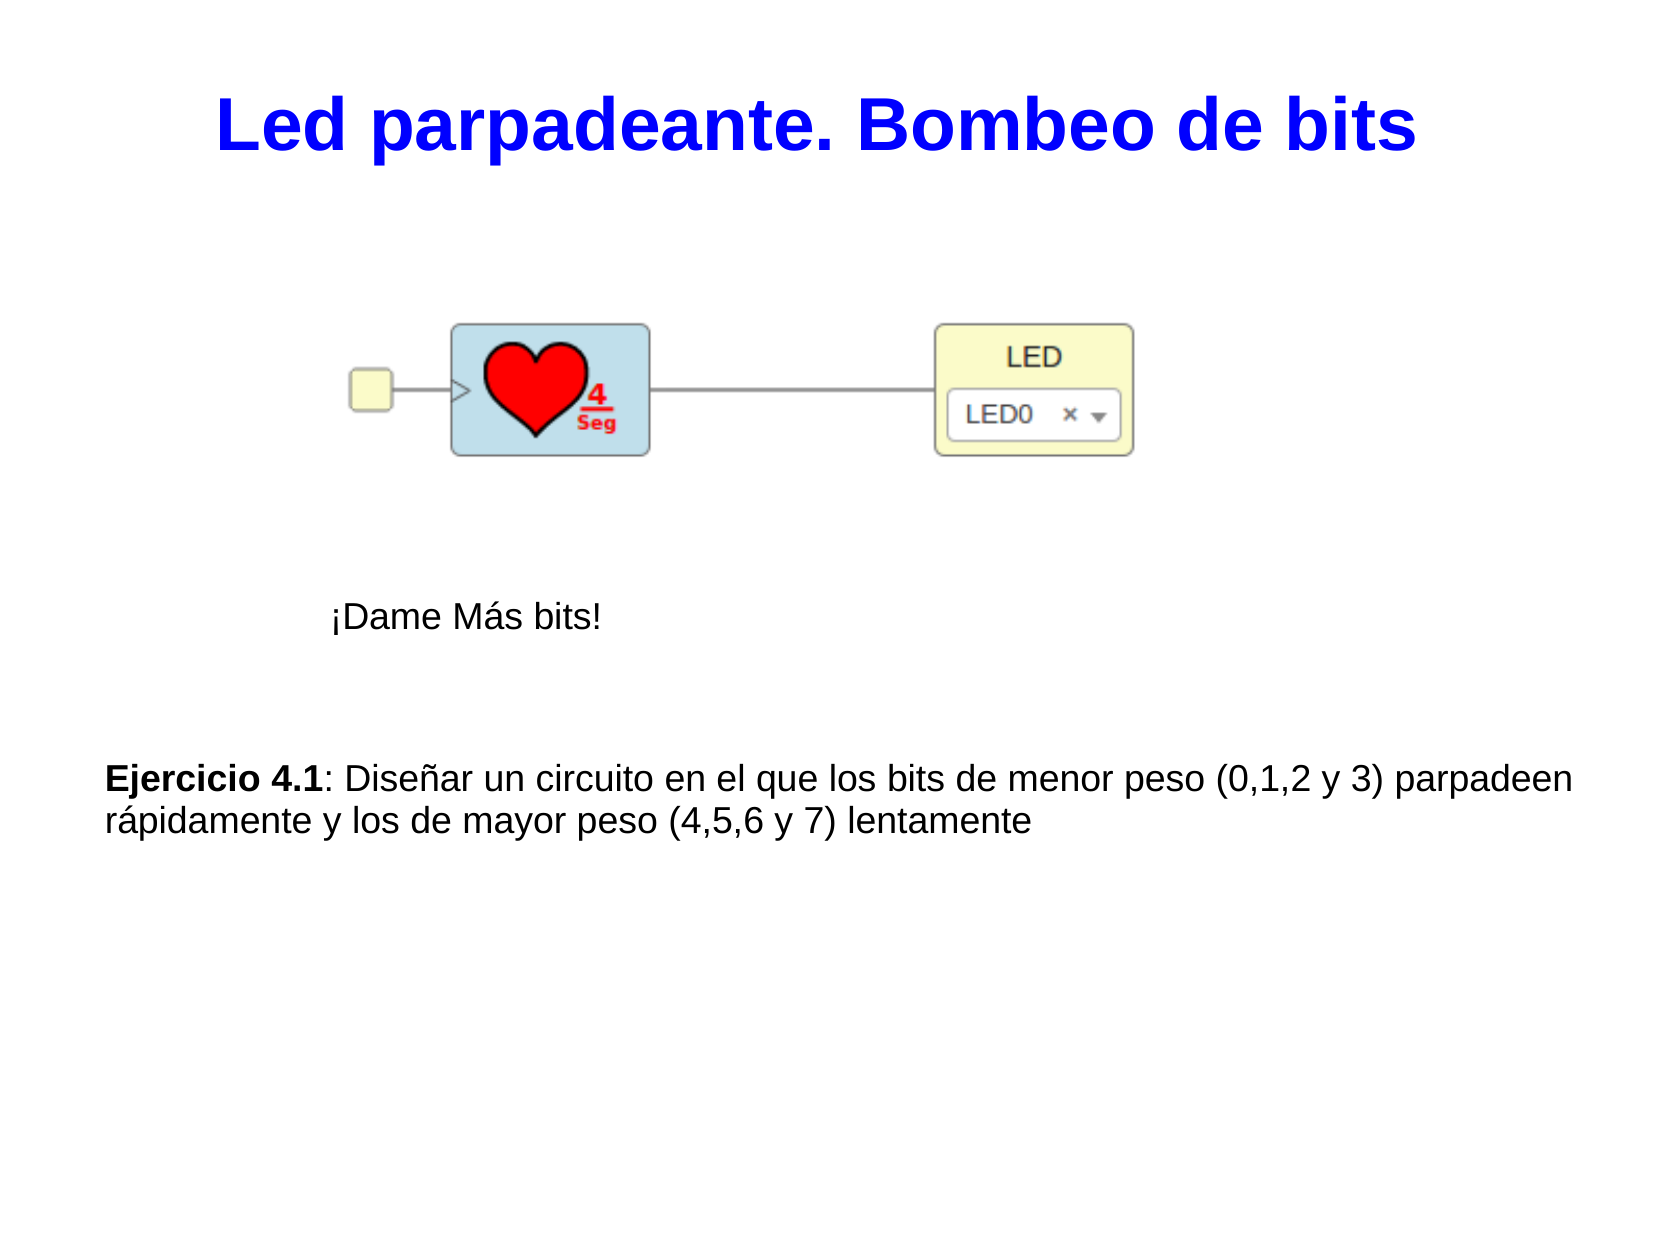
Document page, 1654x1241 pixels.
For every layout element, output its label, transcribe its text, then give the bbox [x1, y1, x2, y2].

text_box Ejercicio 4.1: Diseñar un circuito en el que los bits de menor peso (0,1,2 y 3) parpadeen rápidamente y los de mayor peso (4,5,6 y 7) lentamente [90, 750, 1589, 849]
text_box Led parpadeante. Bombeo de bits [90, 75, 1546, 174]
text_box ¡Dame Más bits! [315, 588, 618, 646]
picture [330, 280, 1166, 481]
